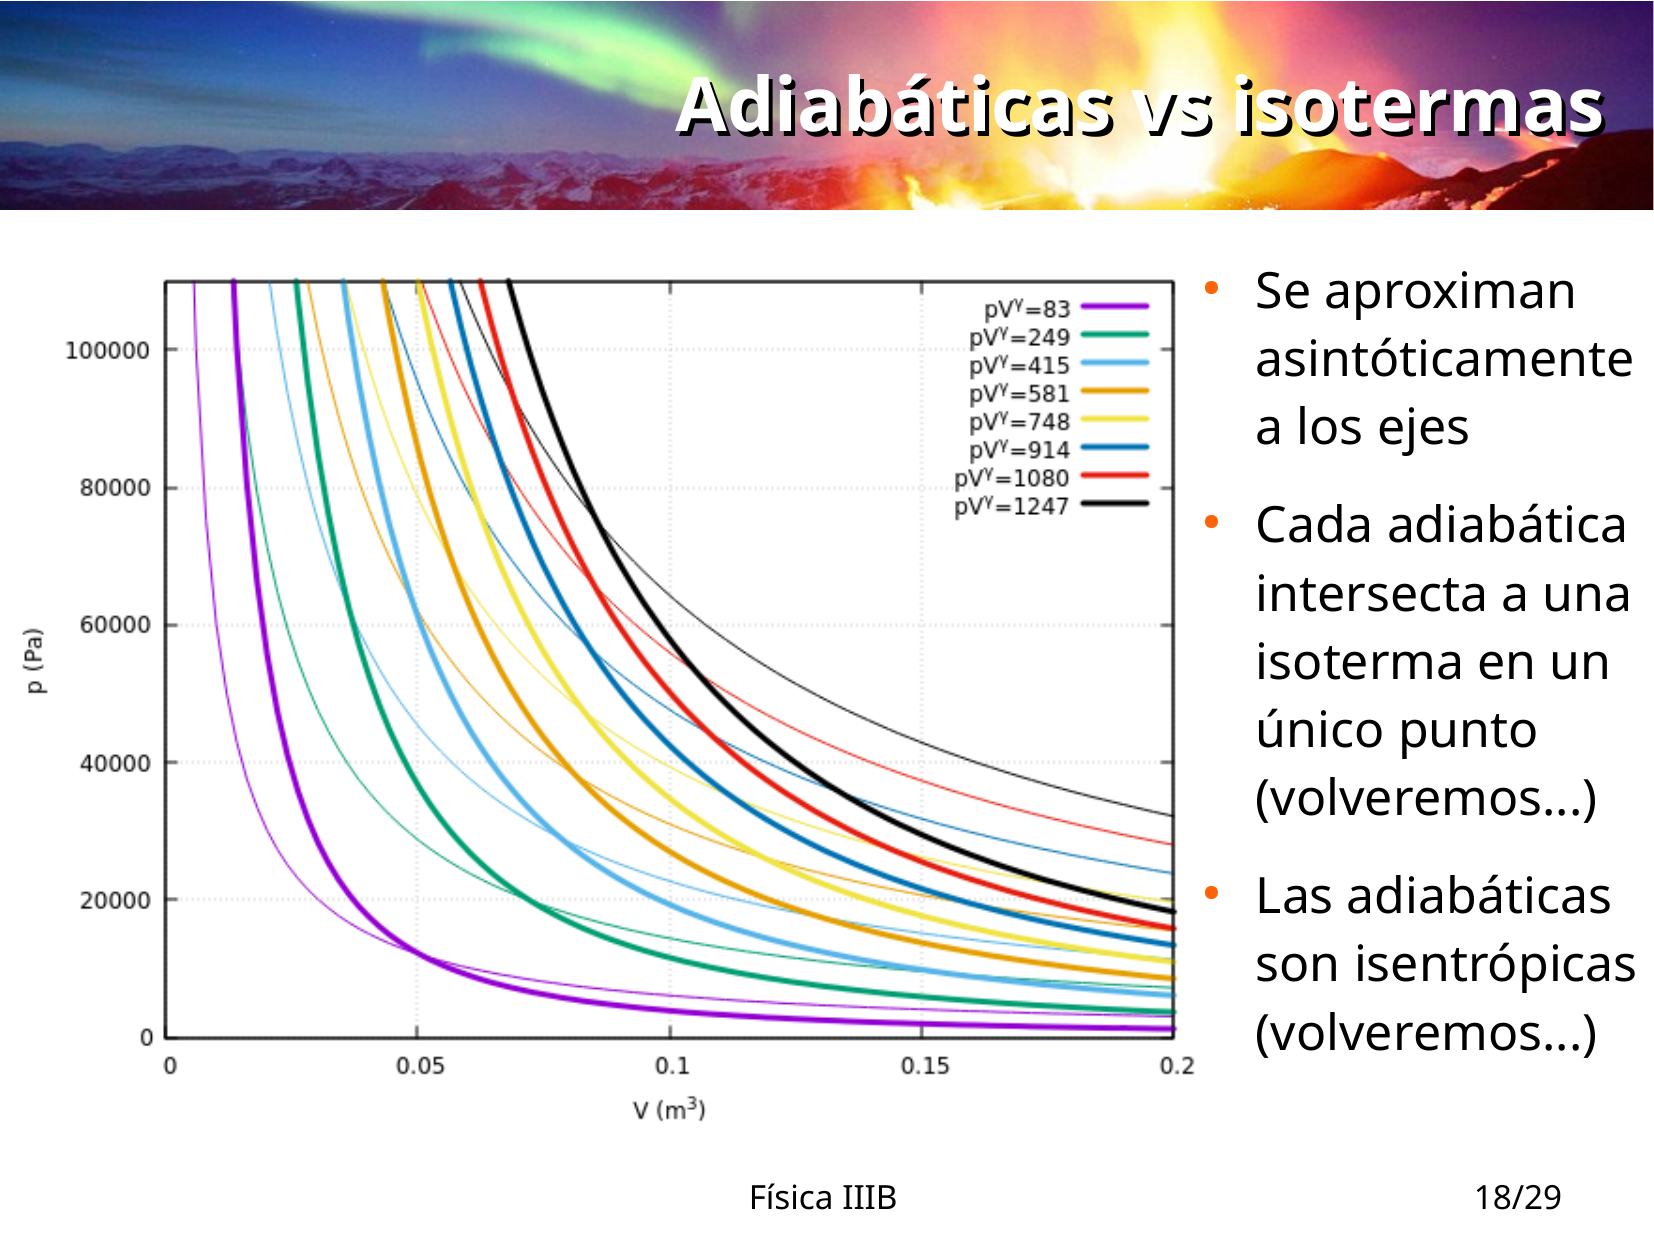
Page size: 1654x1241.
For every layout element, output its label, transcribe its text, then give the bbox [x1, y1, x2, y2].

title Adiabáticas vs isotermas [45, 15, 1606, 191]
picture [12, 254, 1213, 1156]
list Se aproximan asintóticamente a los ejes Cada adiabática intersecta a una isoterma en un único punto (volveremos...) Las adiabáticas son isentrópicas (volveremos...) [1185, 255, 1654, 1156]
picture [0, 1, 1654, 210]
